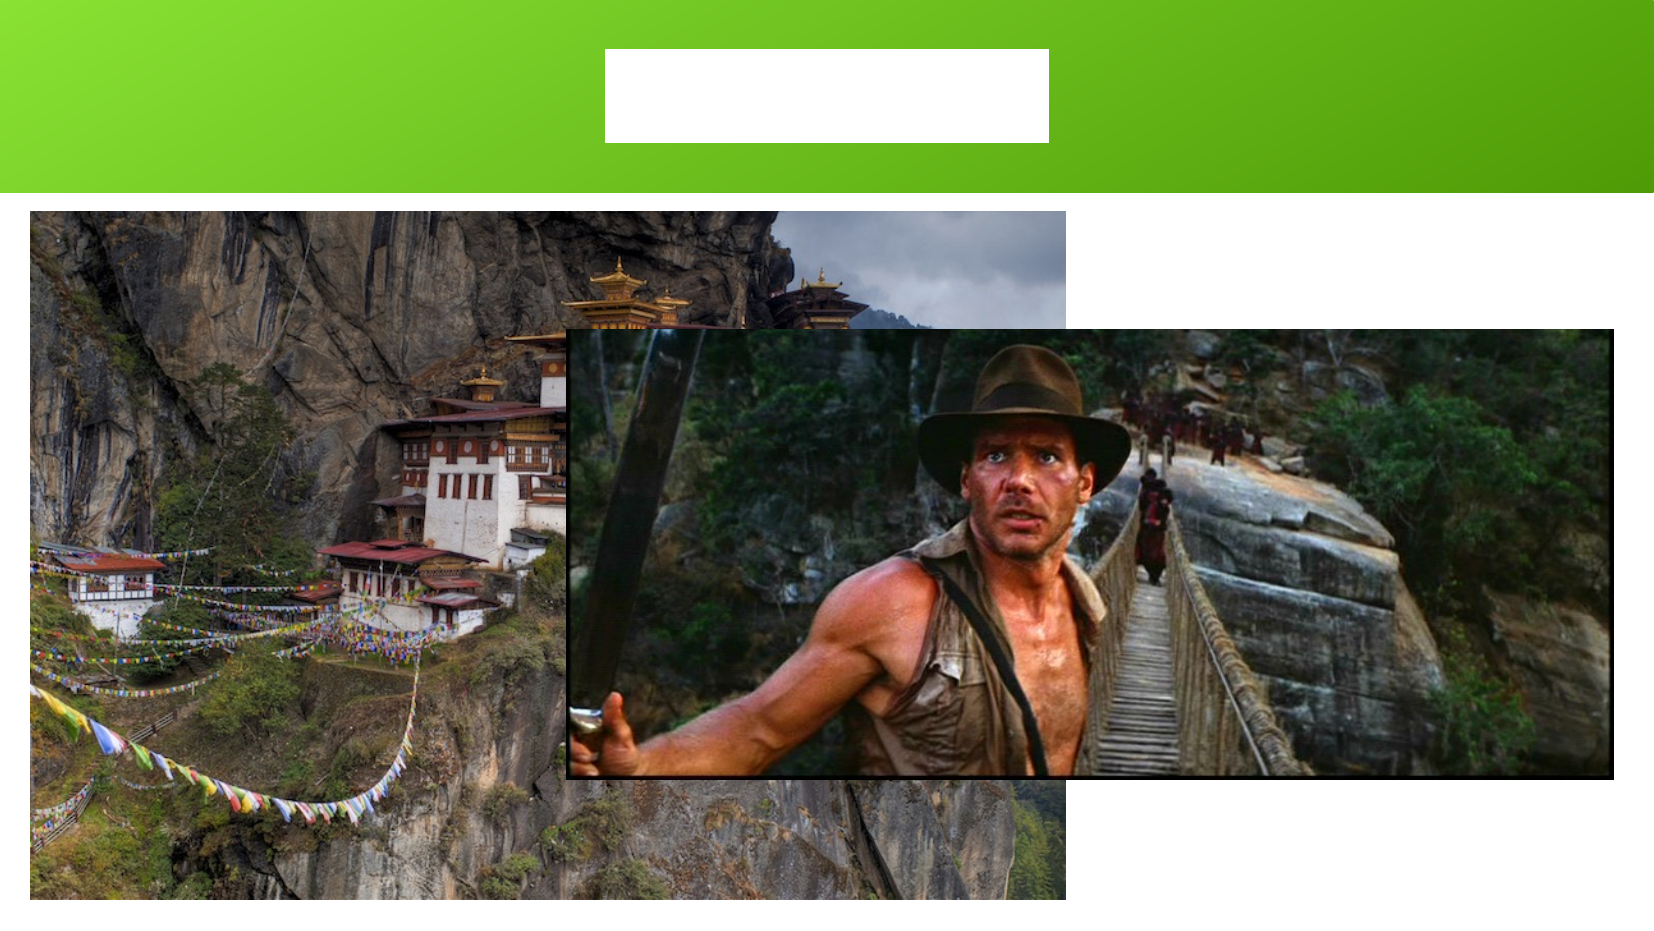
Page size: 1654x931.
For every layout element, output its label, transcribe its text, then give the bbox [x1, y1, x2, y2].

picture [30, 211, 1614, 901]
title Conclusions... [0, 0, 1654, 193]
